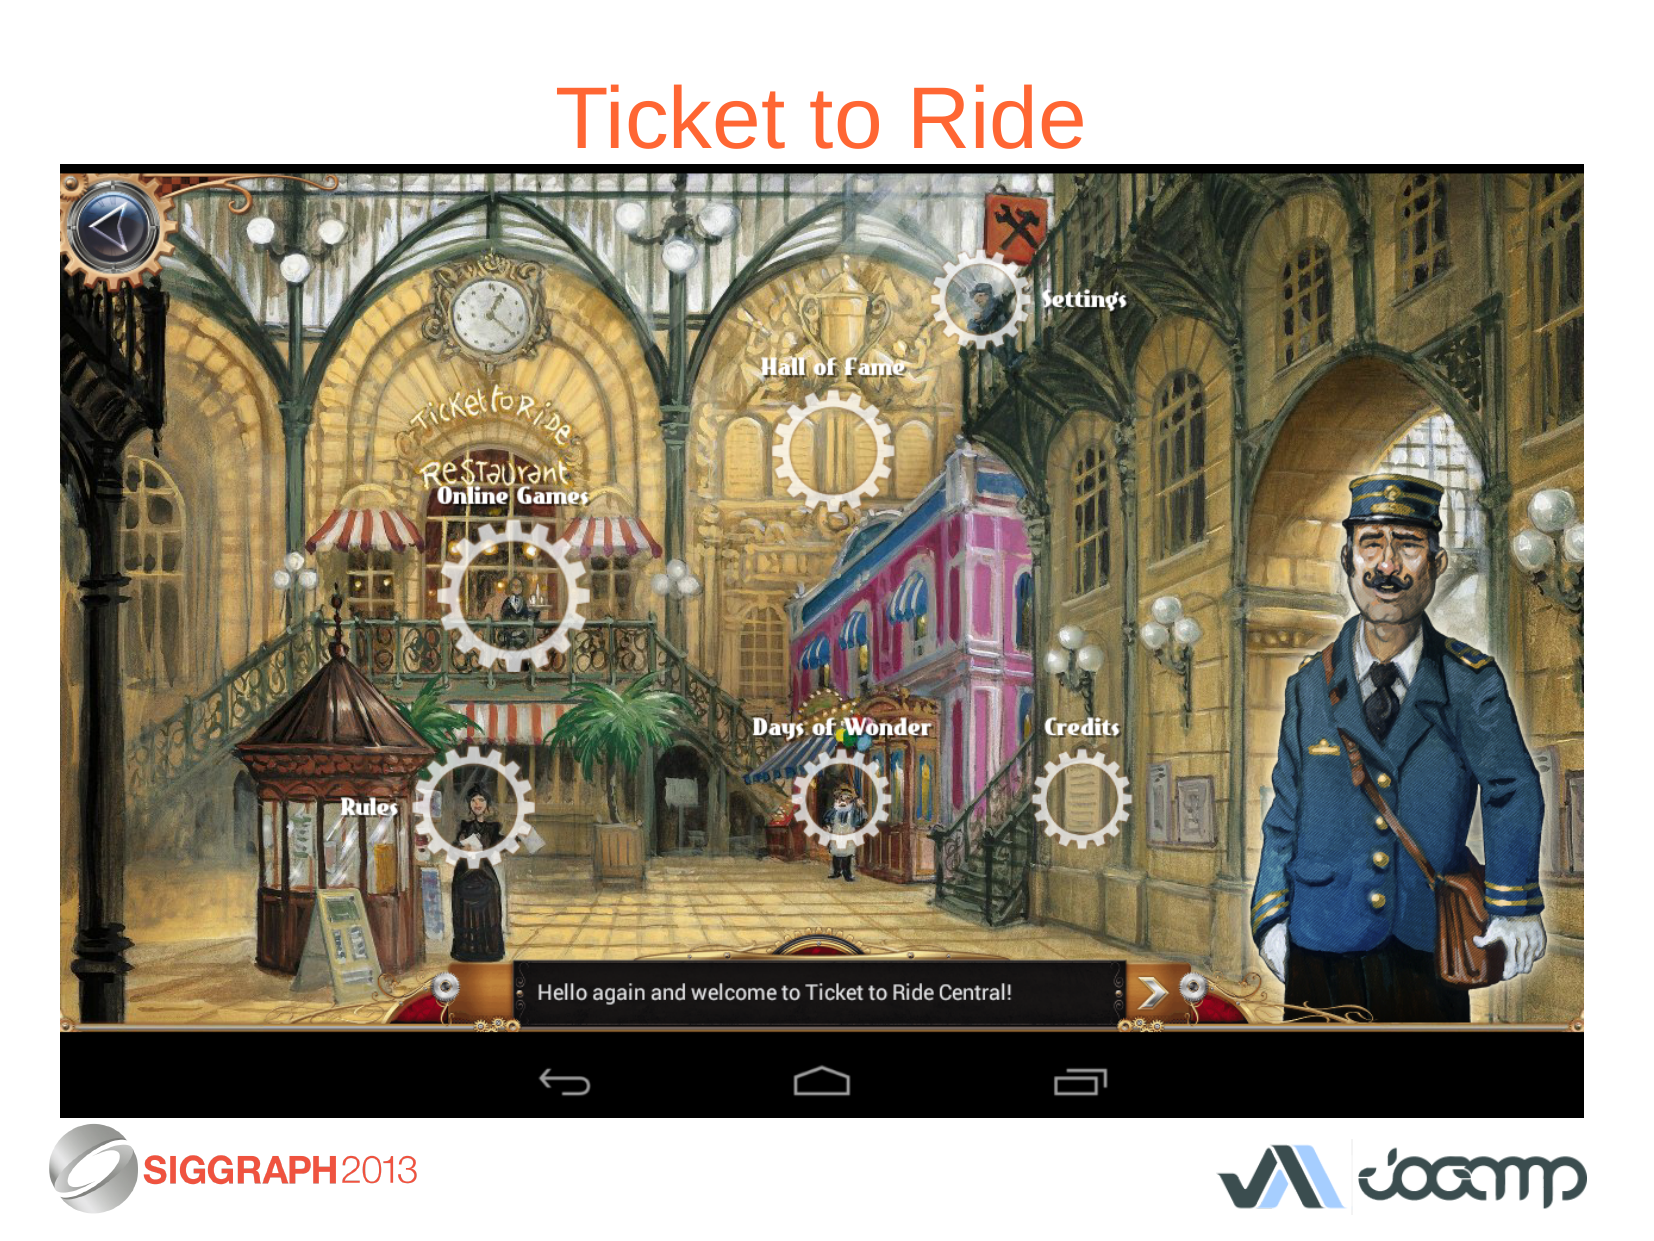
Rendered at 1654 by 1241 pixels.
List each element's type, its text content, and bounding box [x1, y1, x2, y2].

picture [60, 164, 1584, 1118]
picture [45, 1122, 421, 1215]
picture [1215, 1139, 1587, 1215]
title Ticket to Ride [68, 49, 1576, 164]
